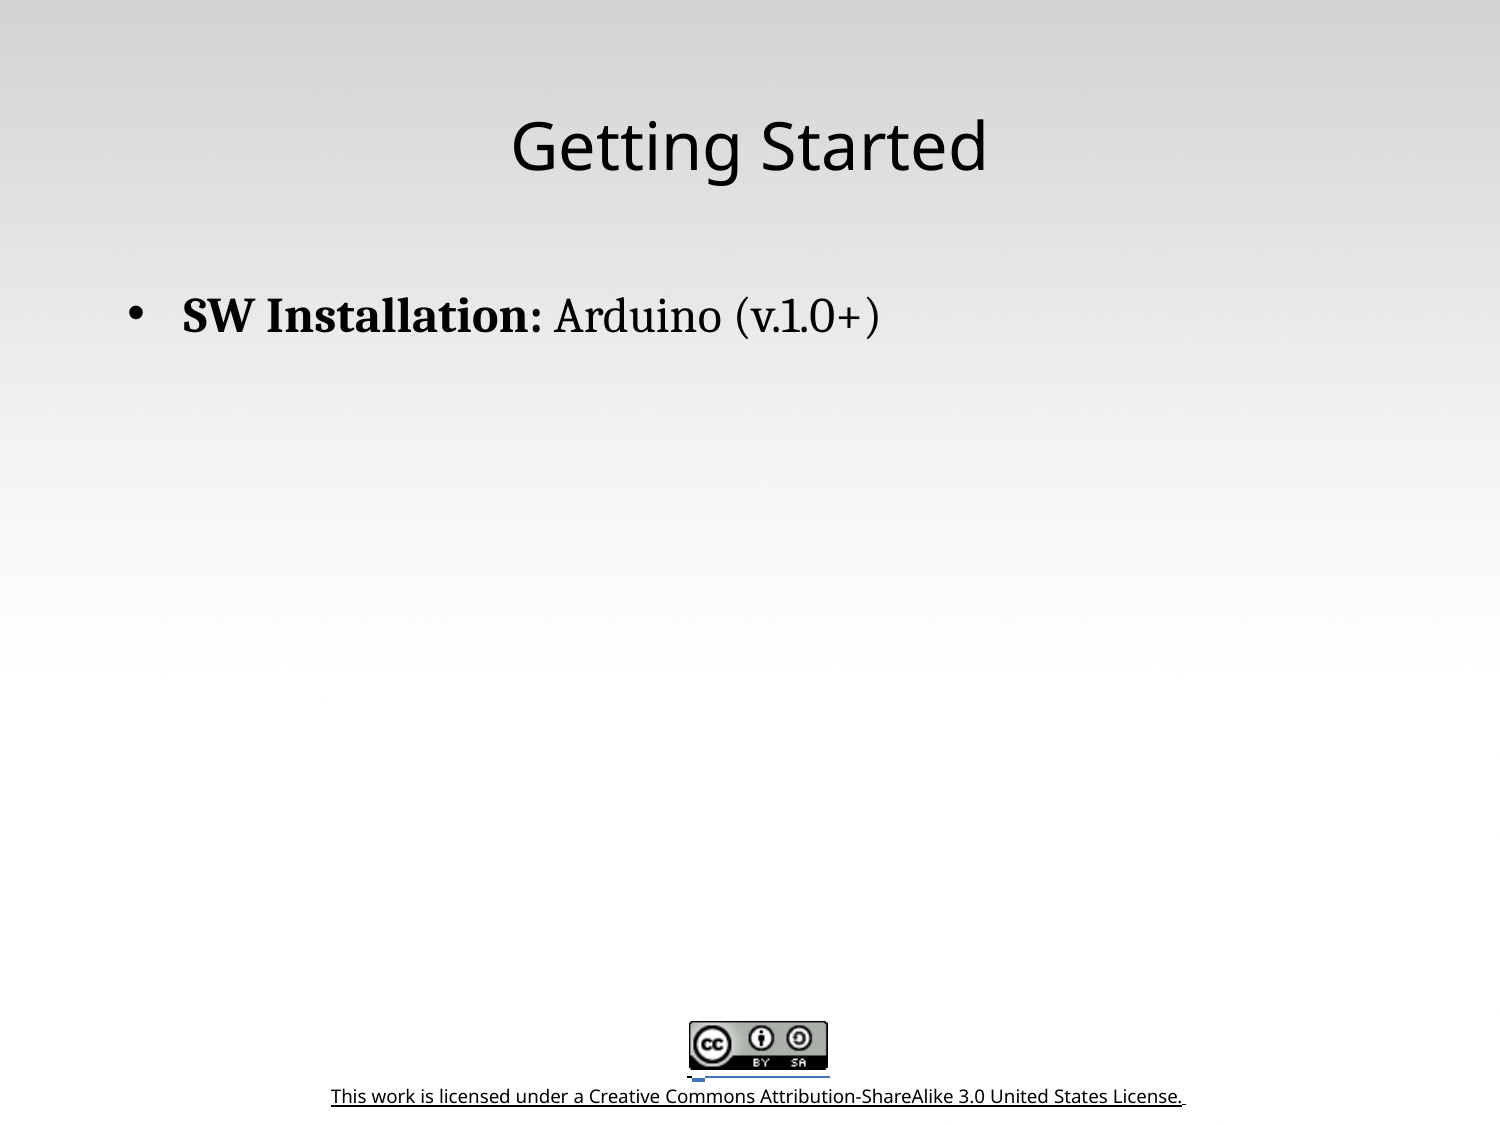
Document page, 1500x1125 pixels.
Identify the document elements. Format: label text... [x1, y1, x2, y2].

list SW Installation: Arduino (v.1.0+) [112, 275, 1388, 950]
picture [0, 0, 1500, 1125]
title Getting Started [112, 50, 1388, 238]
